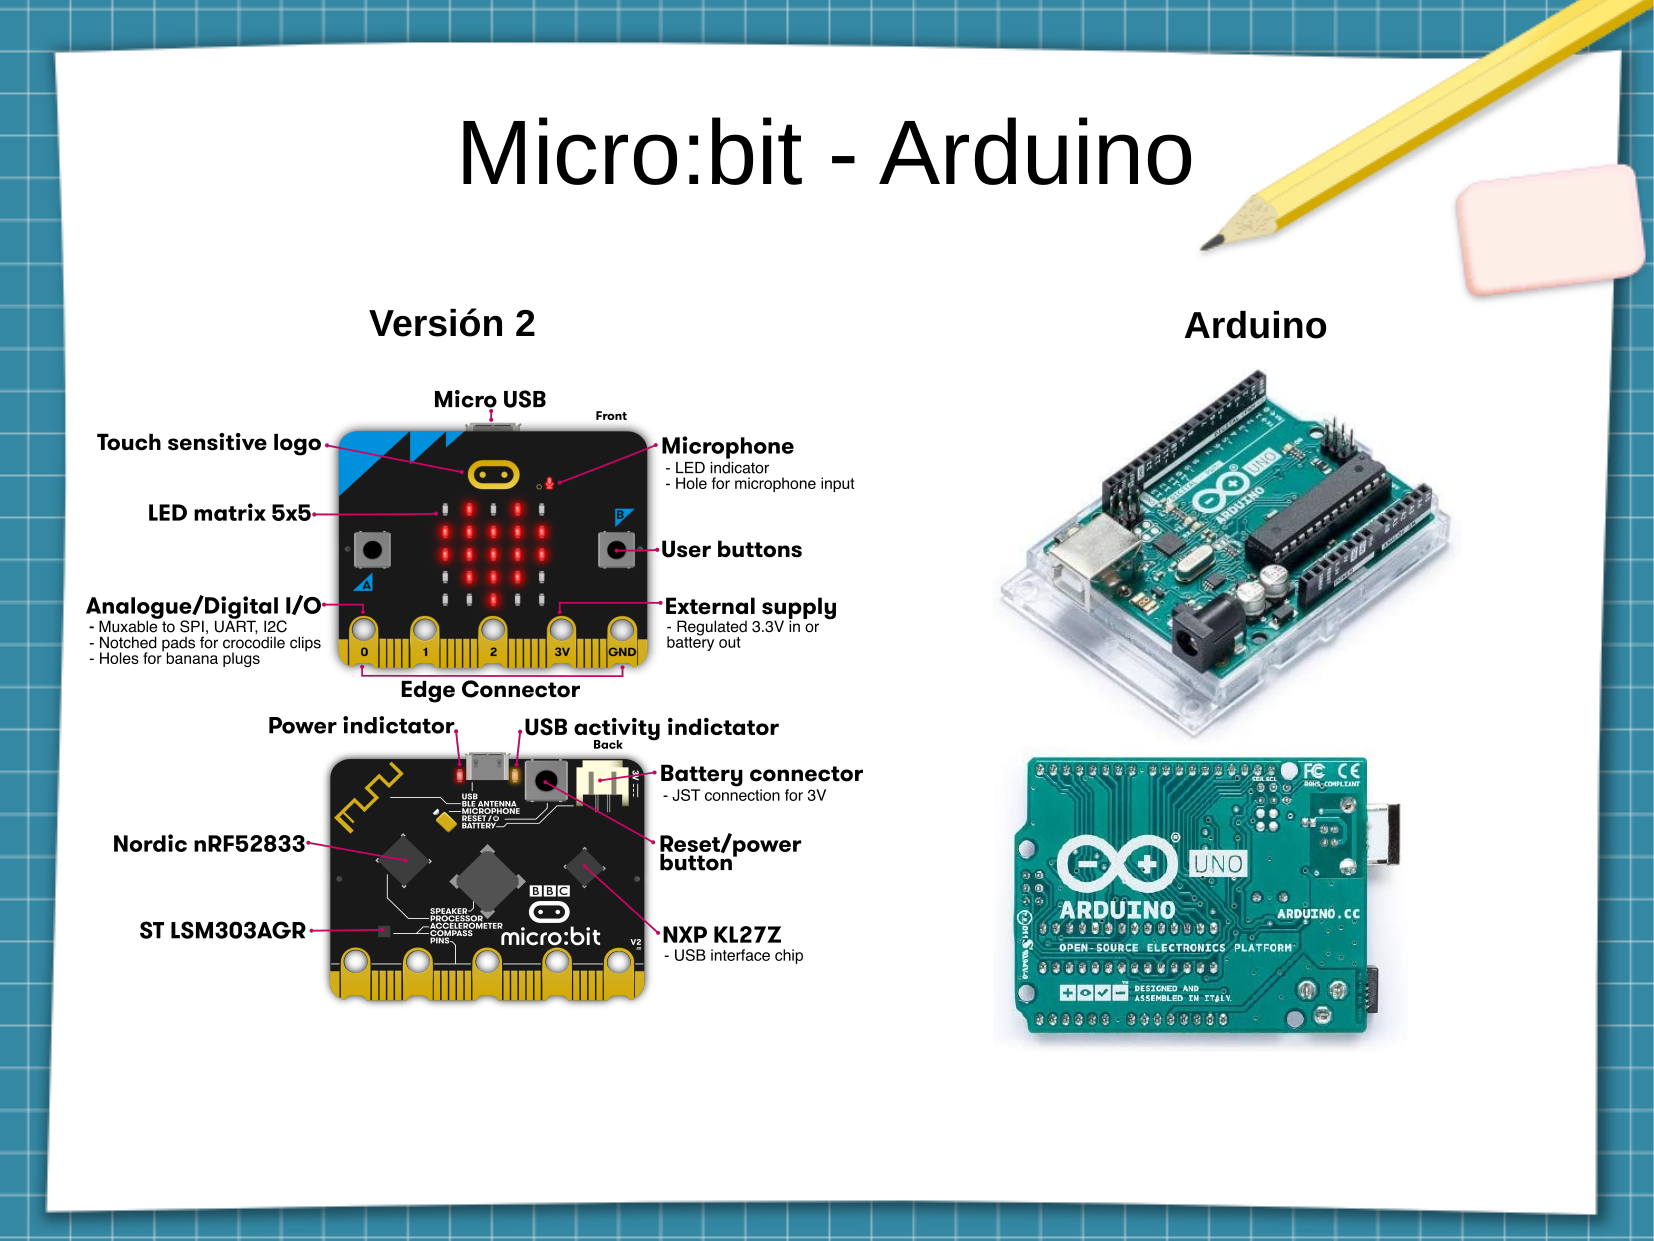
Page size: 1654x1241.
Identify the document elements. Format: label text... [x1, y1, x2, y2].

text_box Versión 2 [354, 295, 603, 353]
text_box Arduino [1169, 297, 1418, 355]
title Micro:bit - Arduino [82, 49, 1571, 257]
picture [0, 0, 1654, 1241]
